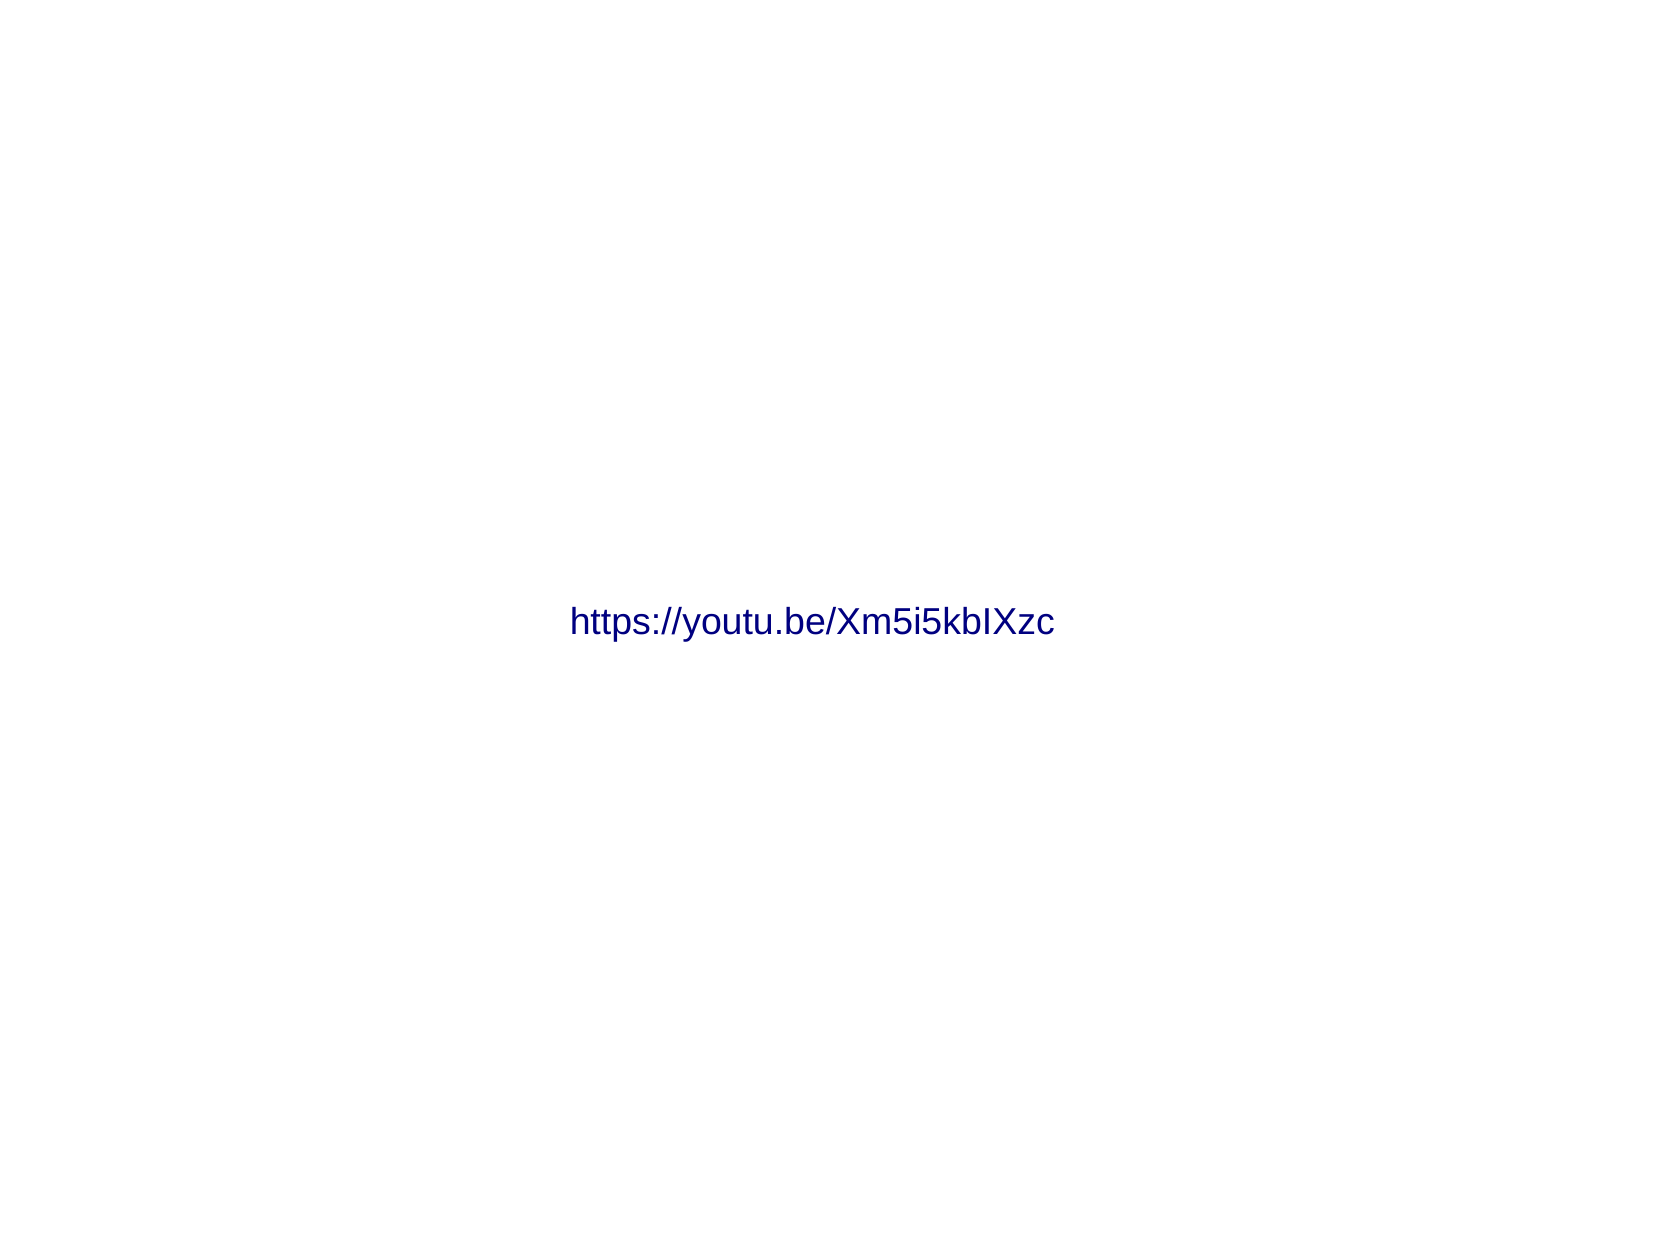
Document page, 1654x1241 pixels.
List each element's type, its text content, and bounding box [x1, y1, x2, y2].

text_box https://youtu.be/Xm5i5kbIXzc [555, 592, 1071, 692]
